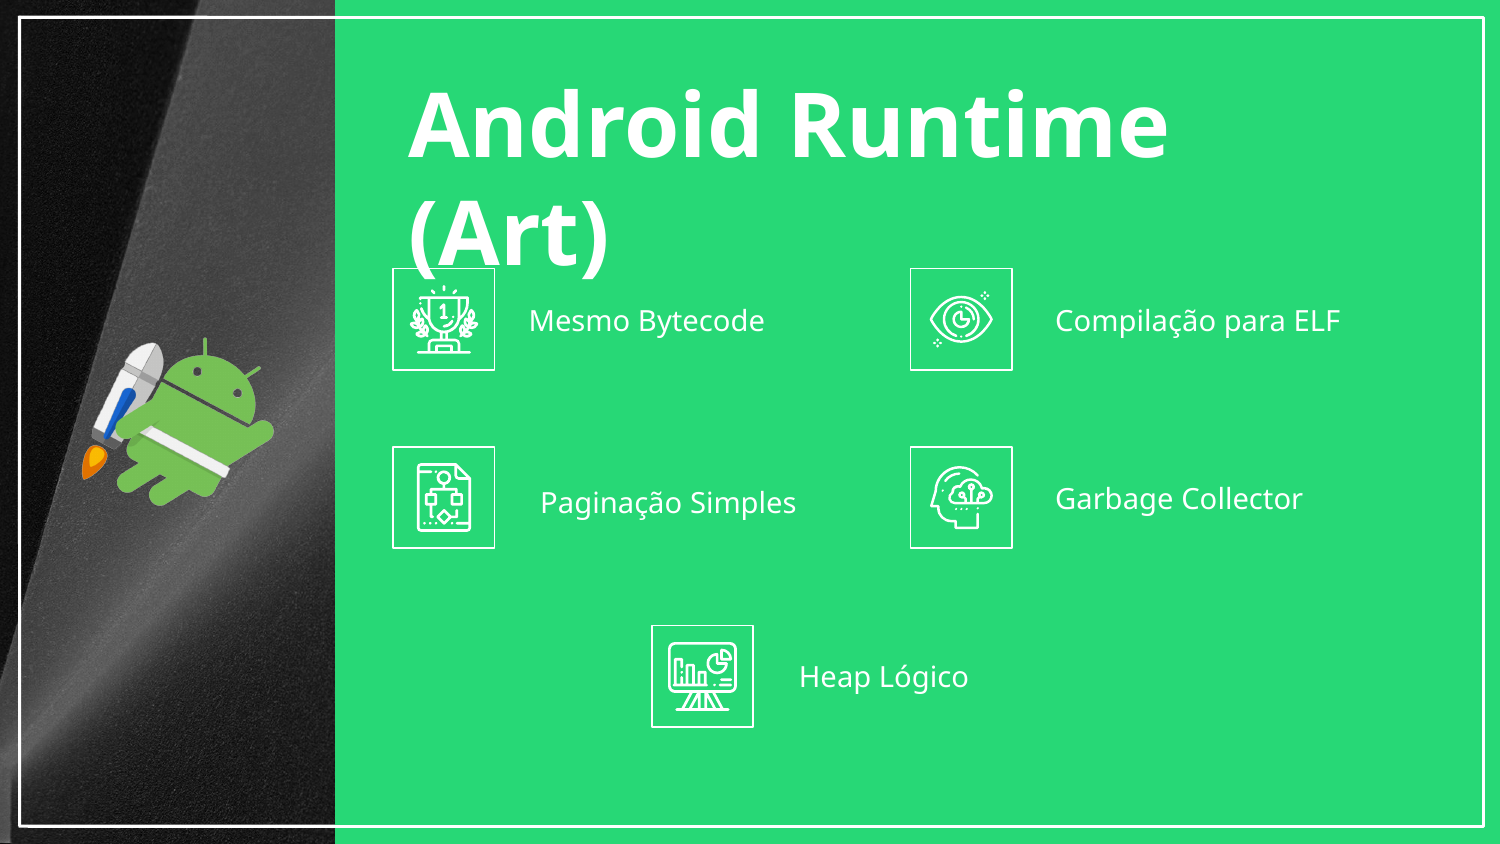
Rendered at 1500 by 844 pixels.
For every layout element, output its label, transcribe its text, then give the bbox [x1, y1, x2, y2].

subtitle Mesmo Bytecode [513, 268, 862, 370]
text_box [980, 290, 990, 301]
text_box [944, 472, 961, 483]
text_box [929, 295, 993, 343]
text_box [416, 463, 472, 532]
picture [22, 19, 335, 824]
subtitle Paginação Simples [525, 442, 874, 563]
text_box [948, 478, 993, 505]
text_box [409, 296, 479, 354]
text_box [932, 338, 943, 348]
title Android Runtime (Art) [393, 53, 1391, 174]
text_box [668, 642, 737, 711]
subtitle Heap Lógico [783, 625, 1132, 727]
text_box [930, 466, 979, 530]
subtitle Garbage Collector [1040, 458, 1405, 537]
picture [0, 0, 335, 844]
subtitle Compilação para ELF [1040, 280, 1389, 359]
